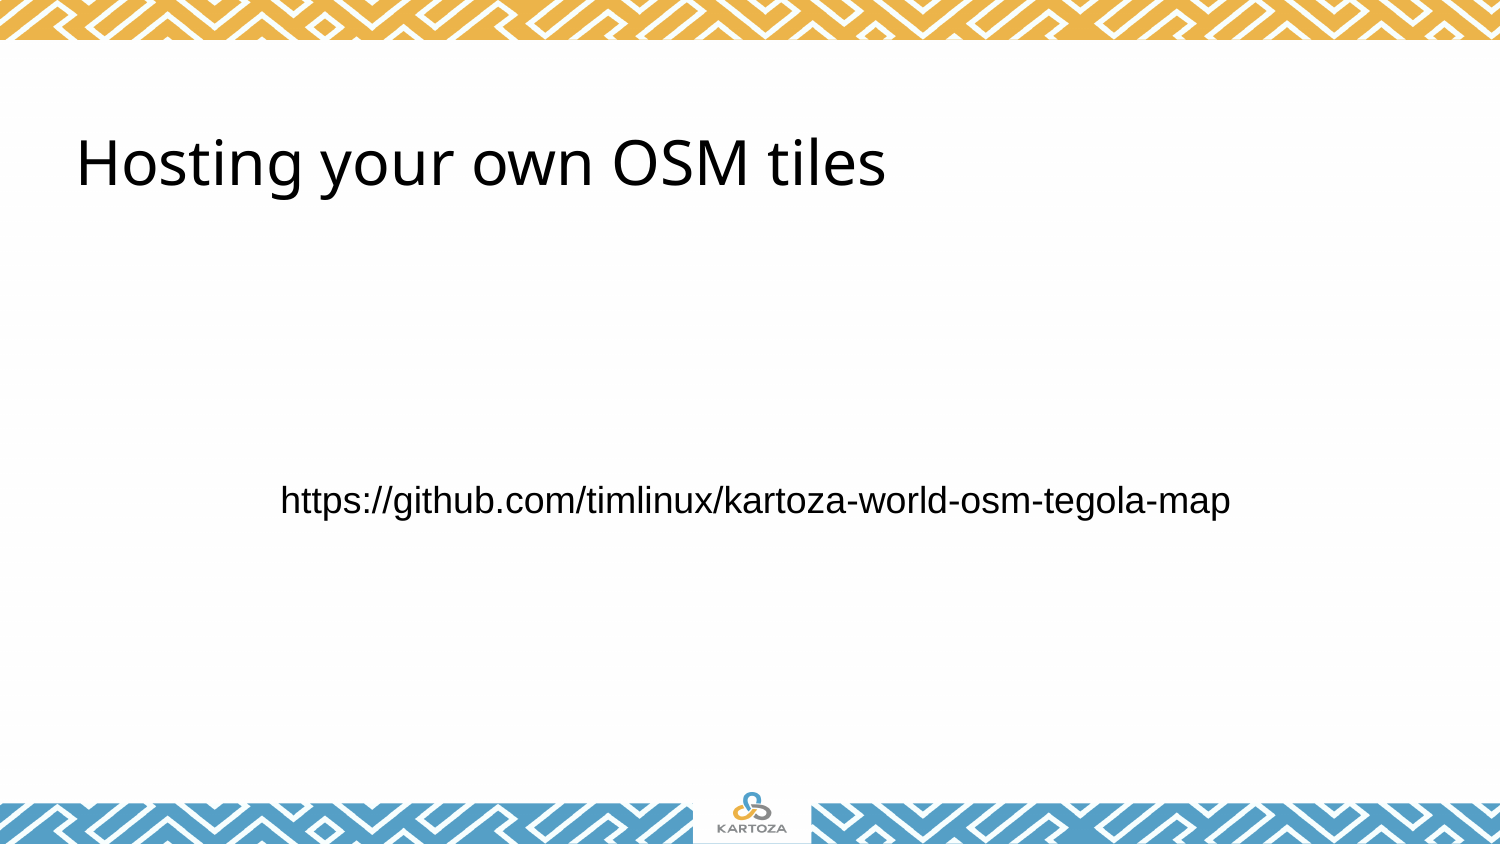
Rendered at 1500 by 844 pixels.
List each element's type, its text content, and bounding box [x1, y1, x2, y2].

picture [0, 0, 1500, 844]
title Hosting your own OSM tiles [75, 80, 1425, 242]
text_box https://github.com/timlinux/kartoza-world-osm-tegola-map [265, 472, 1247, 530]
